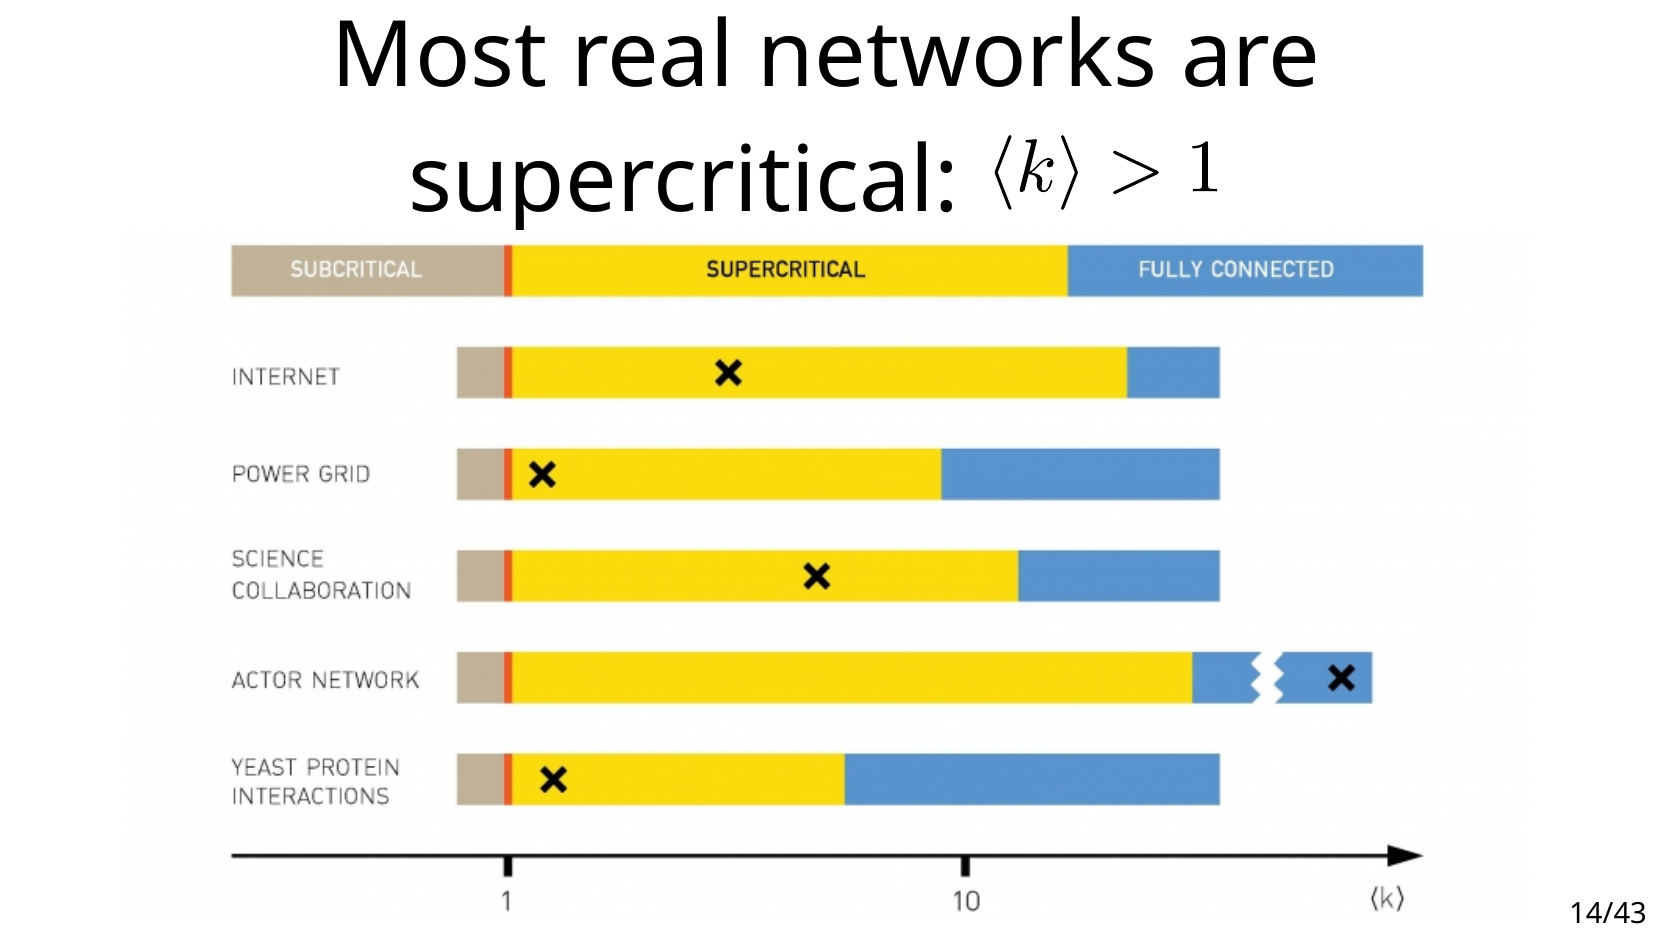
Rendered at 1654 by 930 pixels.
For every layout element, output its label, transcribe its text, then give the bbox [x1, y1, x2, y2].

title Most real networks are supercritical: [82, 0, 1571, 243]
picture [123, 230, 1530, 921]
text_box [986, 134, 1224, 210]
